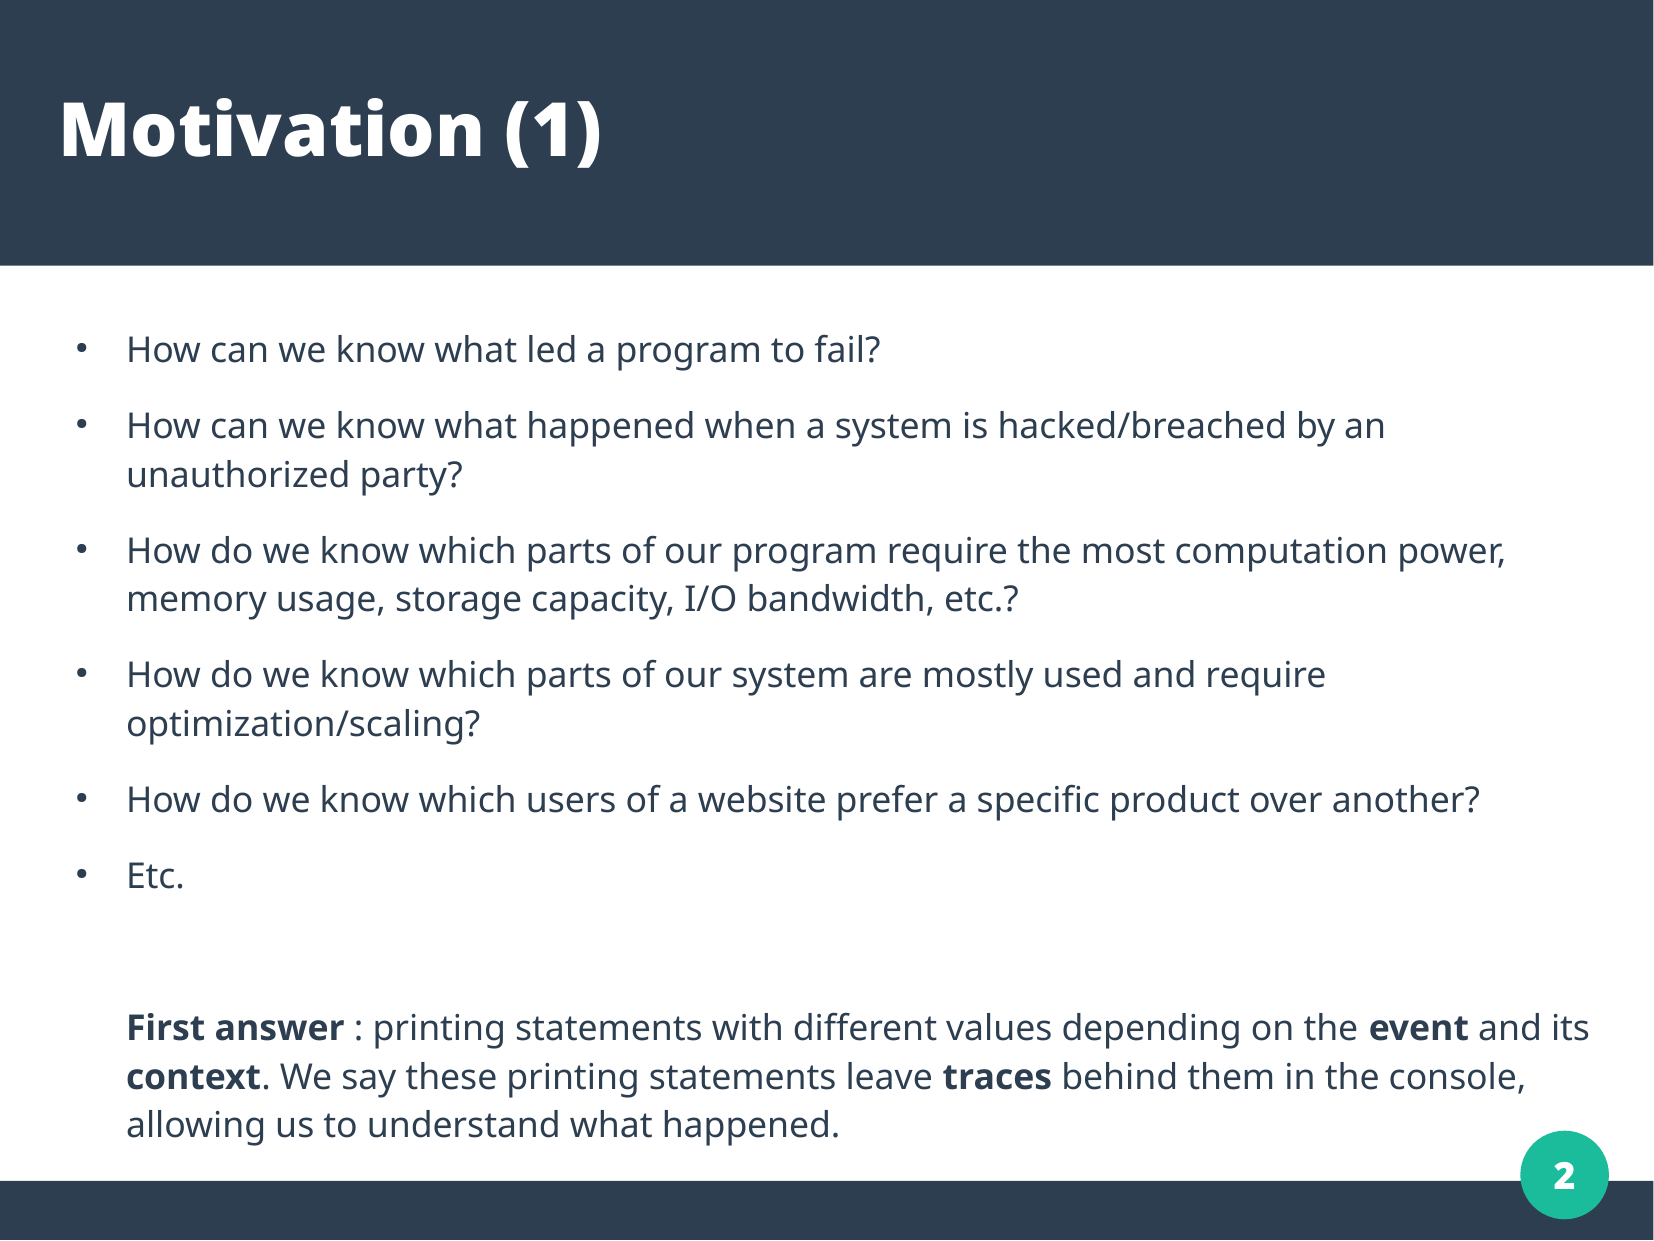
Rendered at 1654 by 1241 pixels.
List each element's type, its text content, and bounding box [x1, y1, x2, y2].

list How can we know what led a program to fail? How can we know what happened when a system is hacked/breached by an unauthorized party? How do we know which parts of our program require the most computation power, memory usage, storage capacity, I/O bandwidth, etc.? How do we know which parts of our system are mostly used and require optimization/scaling? How do we know which users of a website prefer a specific product over another? Etc. First answer : printing statements with different values depending on the event and its context. We say these printing statements leave traces behind them in the console, allowing us to understand what happened. [58, 324, 1595, 1152]
title Motivation (1) [58, 49, 1595, 207]
